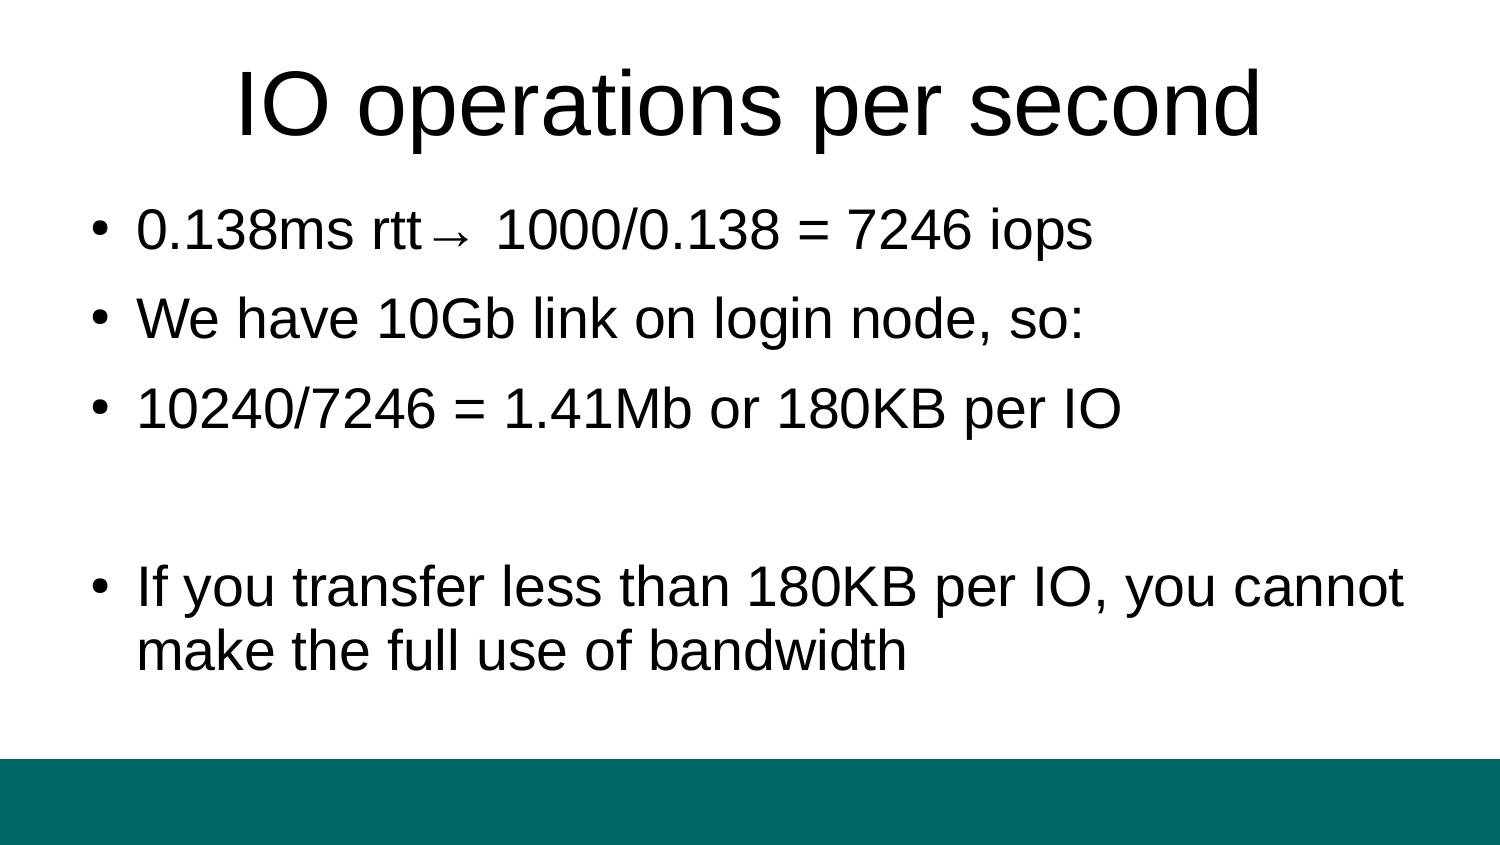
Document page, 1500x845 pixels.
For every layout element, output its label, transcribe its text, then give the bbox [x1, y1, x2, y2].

list 0.138ms rtt→ 1000/0.138 = 7246 iops We have 10Gb link on login node, so: 10240/7246 = 1.41Mb or 180KB per IO If you transfer less than 180KB per IO, you cannot make the full use of bandwidth [75, 197, 1425, 688]
title IO operations per second [75, 33, 1425, 175]
